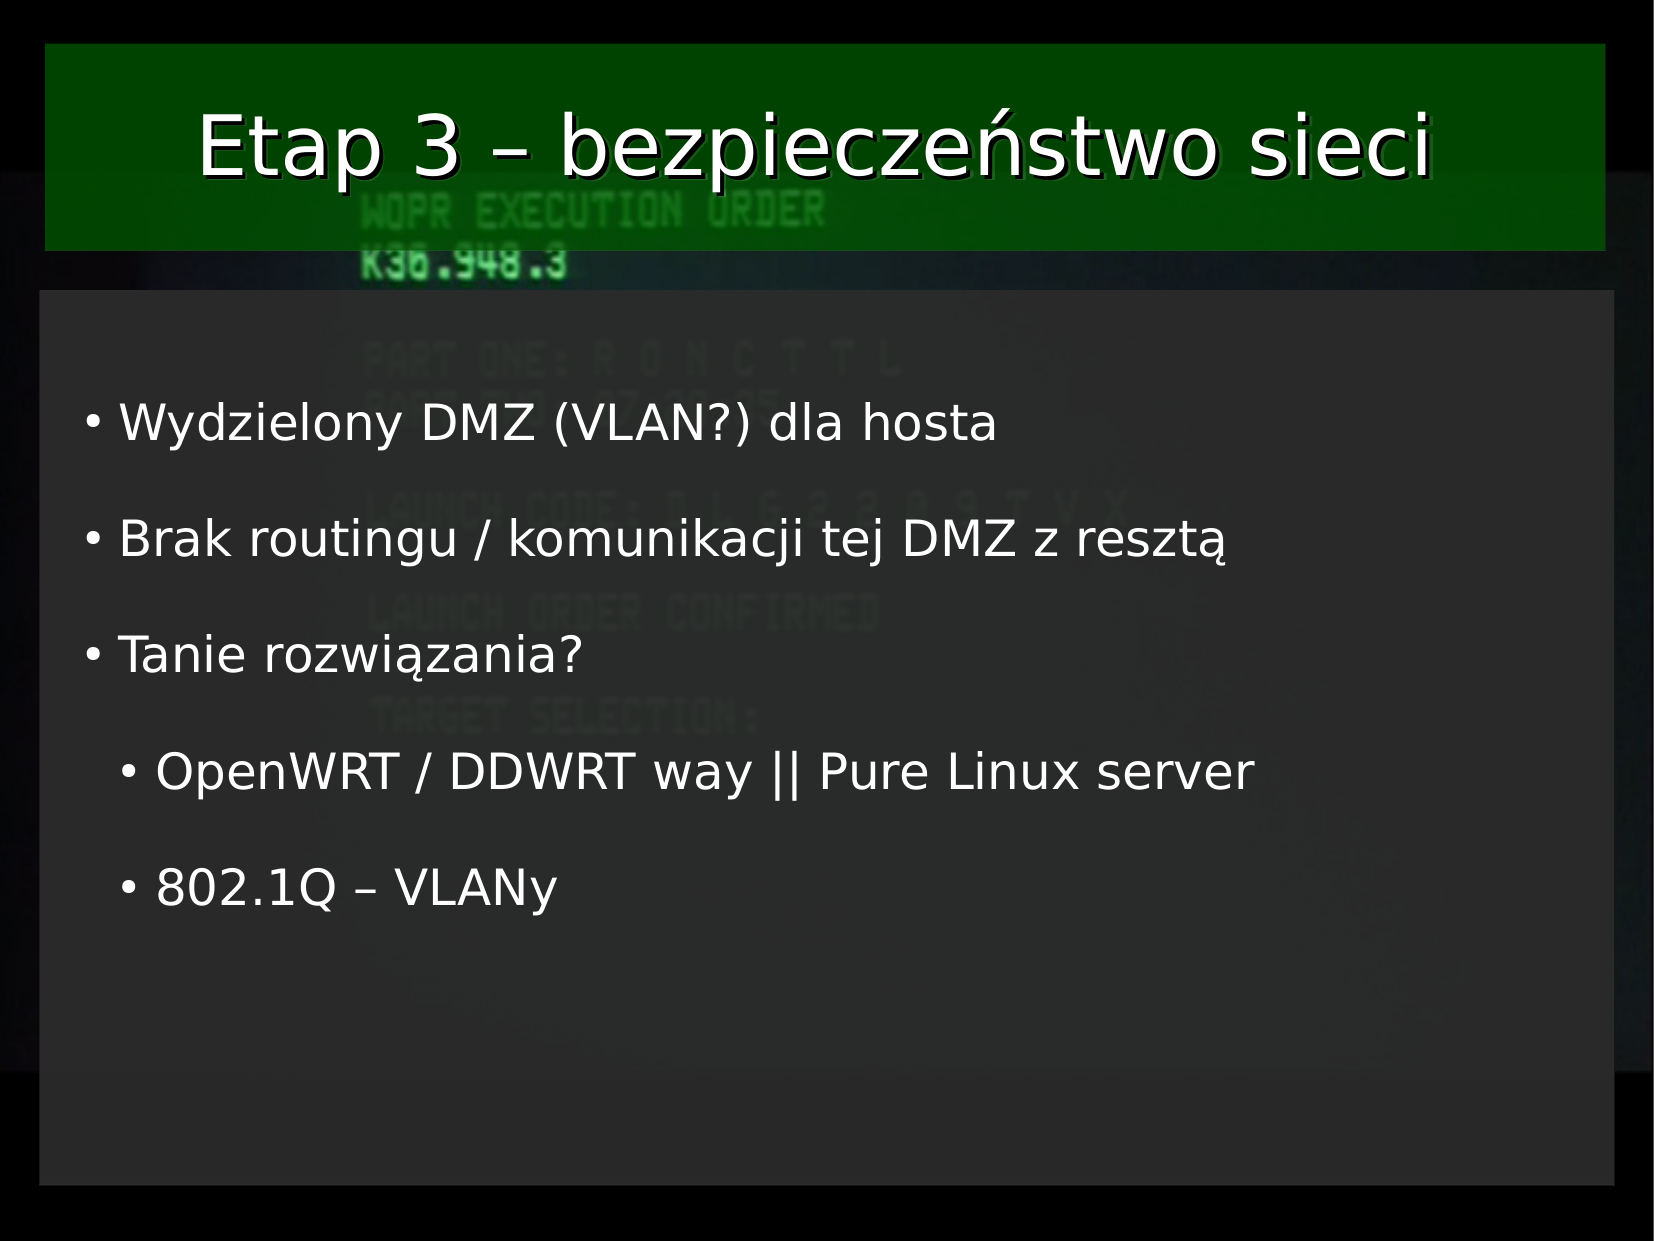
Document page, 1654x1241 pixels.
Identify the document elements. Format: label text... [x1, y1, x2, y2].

text_box Wydzielony DMZ (VLAN?) dla hosta Brak routingu / komunikacji tej DMZ z resztą Tanie rozwiązania? OpenWRT / DDWRT way || Pure Linux server 802.1Q – VLANy [39, 290, 1615, 1186]
title Etap 3 – bezpieczeństwo sieci [45, 43, 1606, 251]
picture [0, 0, 1654, 1241]
